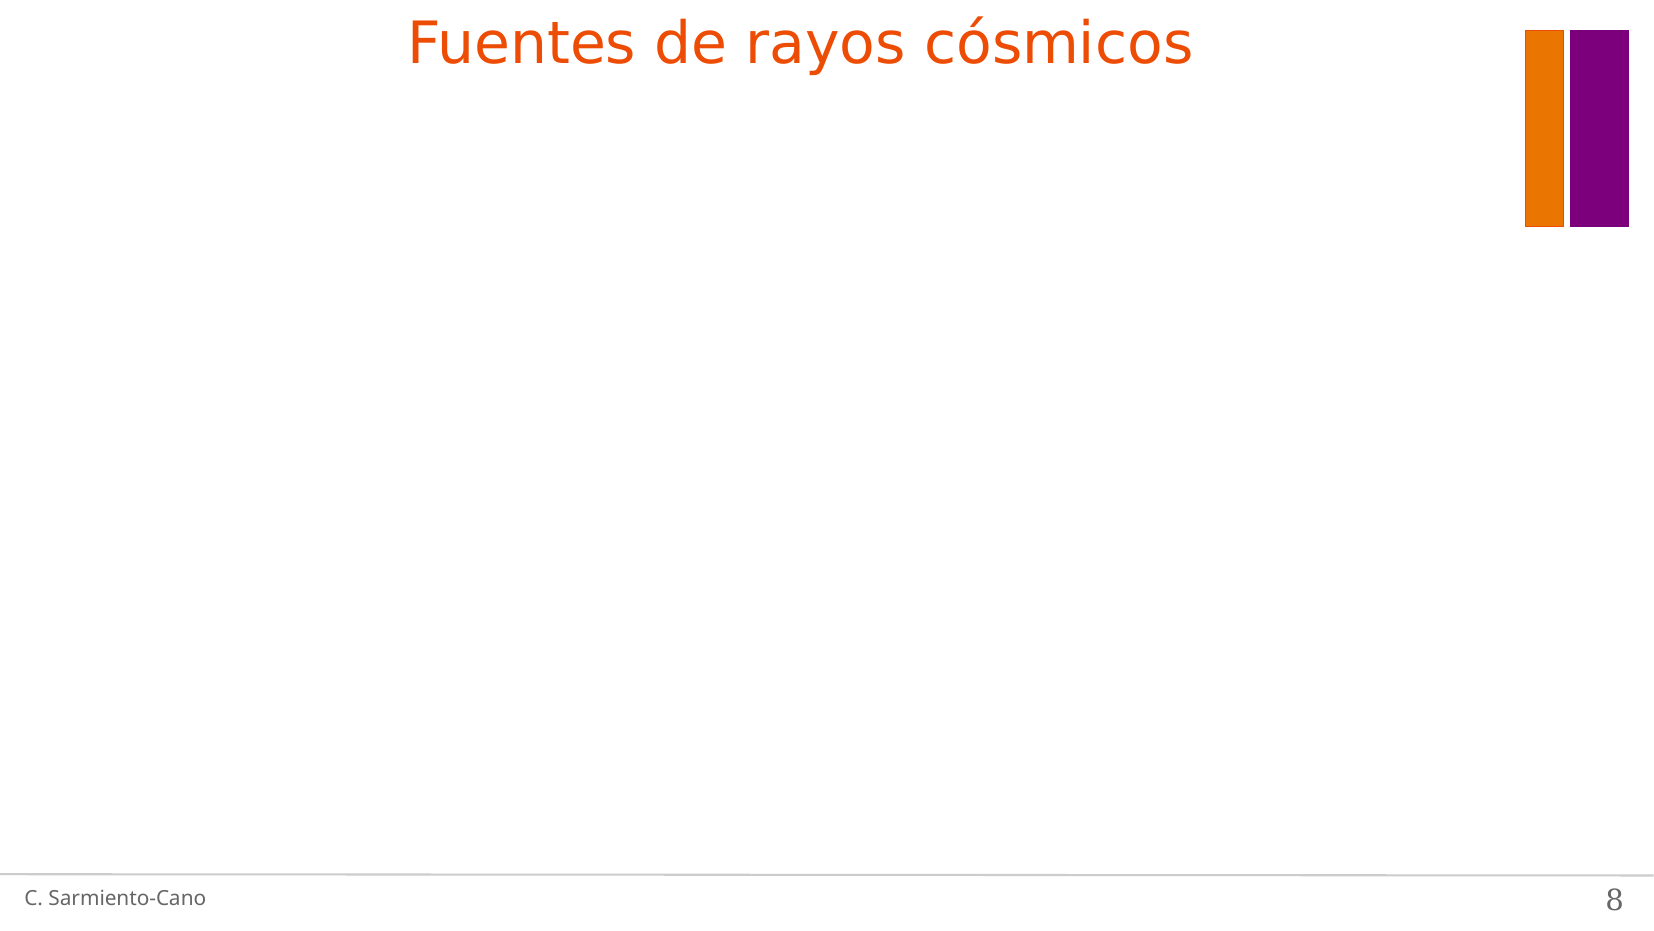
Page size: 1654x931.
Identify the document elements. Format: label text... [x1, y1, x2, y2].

title Fuentes de rayos cósmicos [82, 0, 1519, 103]
